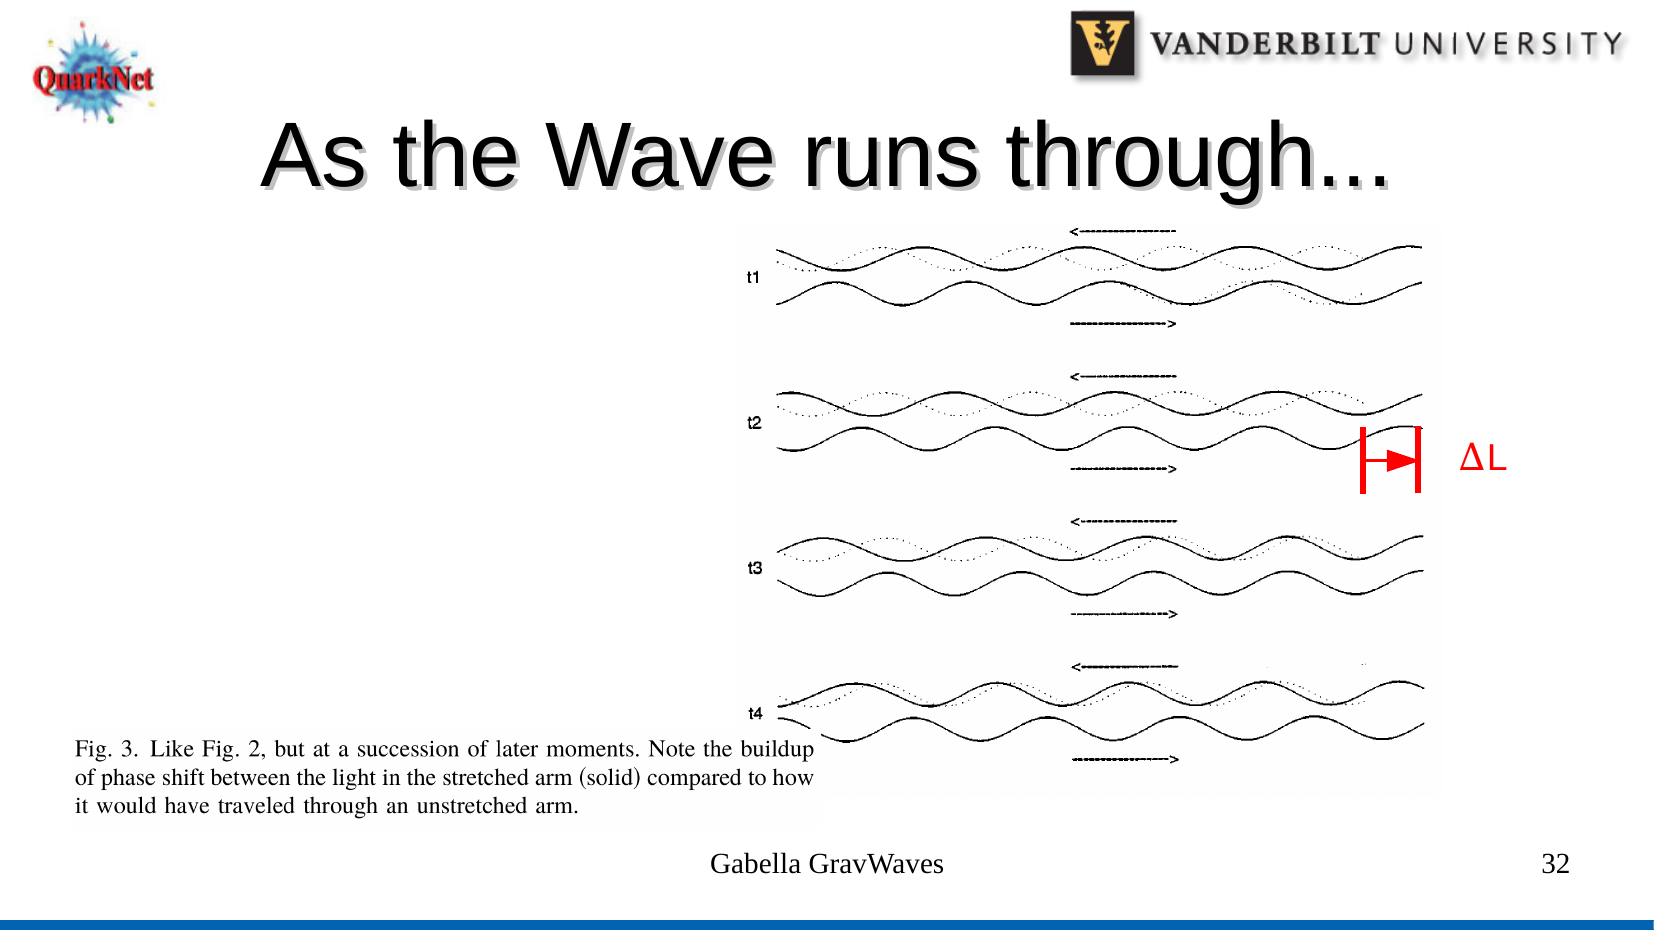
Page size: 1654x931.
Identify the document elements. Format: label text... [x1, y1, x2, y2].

picture [19, 16, 166, 135]
title As the Wave runs through... [121, 82, 1534, 227]
picture [70, 227, 1443, 830]
text_box ΔL [1442, 424, 1524, 486]
picture [1067, 8, 1637, 91]
